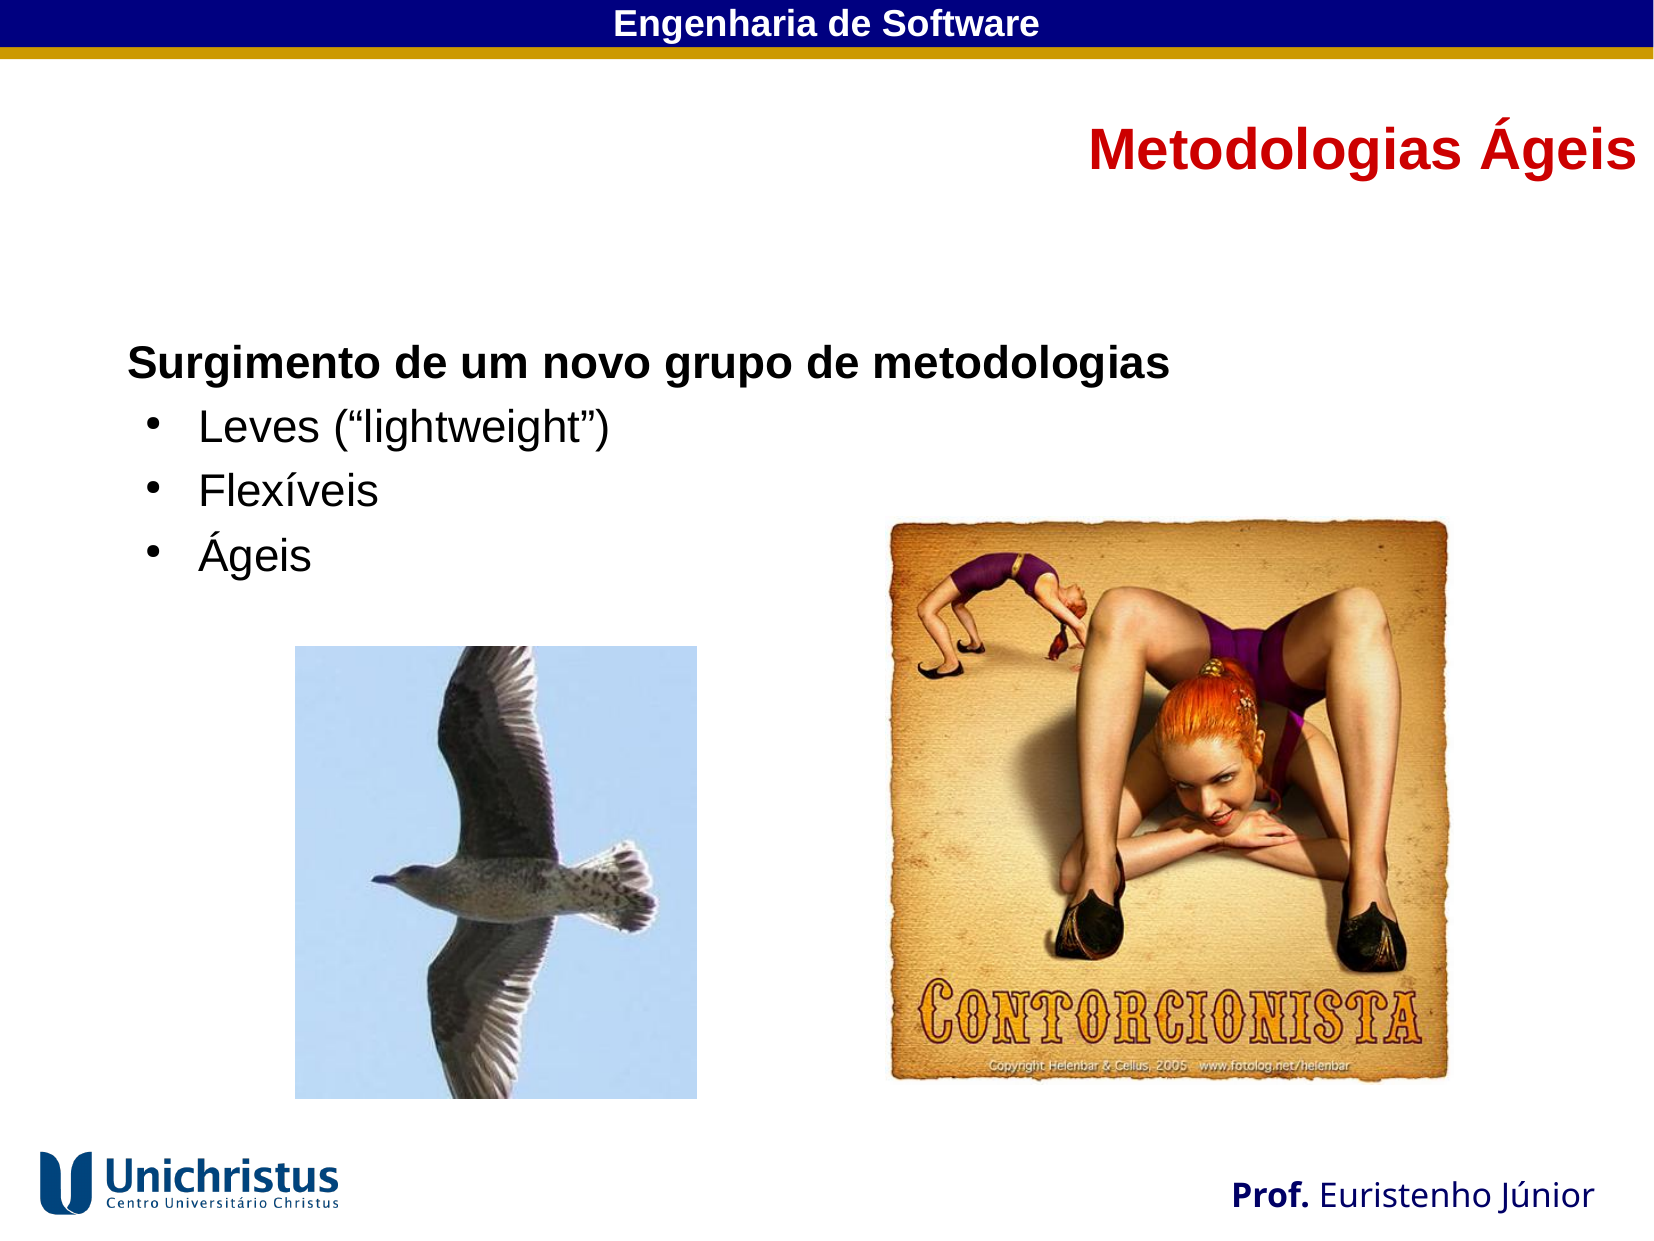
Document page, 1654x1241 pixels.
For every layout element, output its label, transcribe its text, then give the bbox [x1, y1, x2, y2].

picture [295, 686, 697, 1099]
text_box Metodologias Ágeis [1073, 109, 1654, 189]
text_box Prof. Euristenho Júnior [1216, 1163, 1654, 1224]
text_box Surgimento de um novo grupo de metodologias Leves (“lightweight”) Flexíveis Ágeis [112, 324, 1359, 686]
picture [885, 516, 1454, 1085]
text_box [0, 48, 1654, 60]
picture [35, 1148, 343, 1217]
text_box Engenharia de Software [0, 0, 1654, 48]
